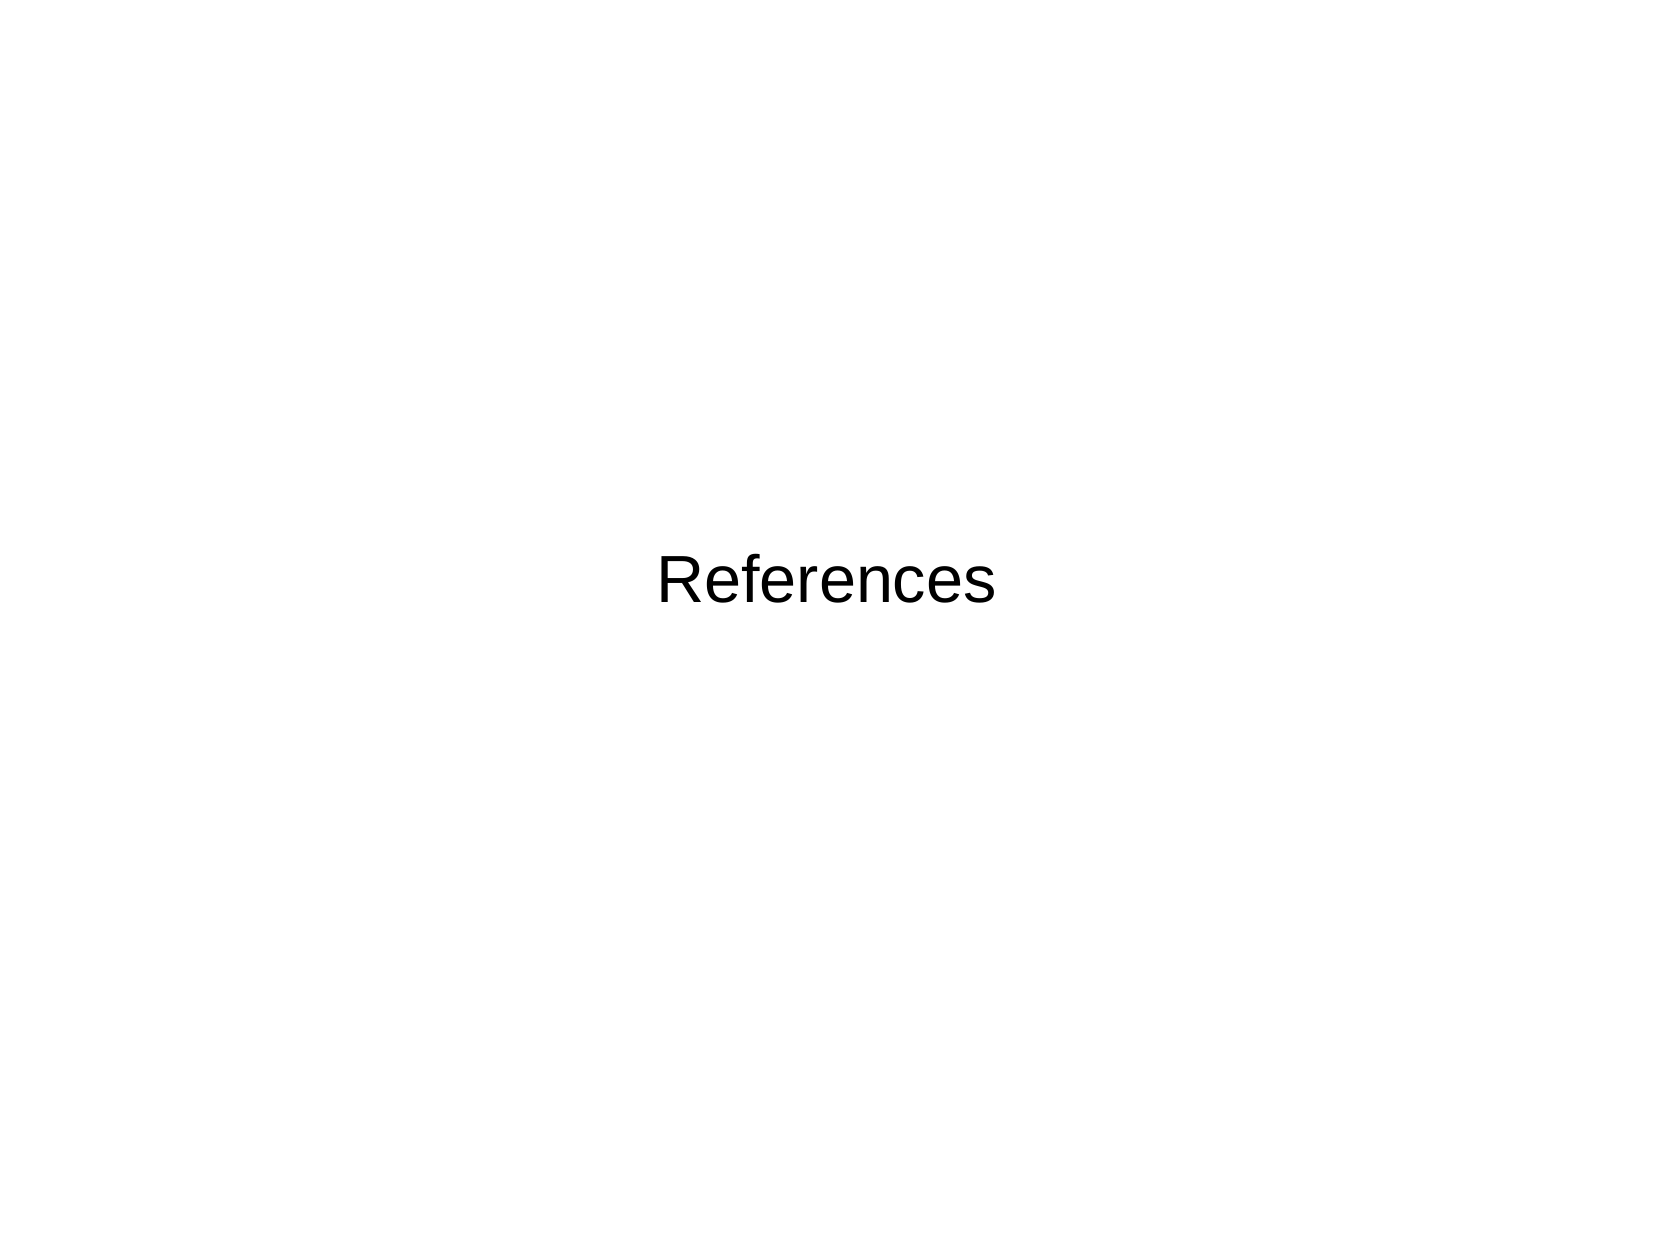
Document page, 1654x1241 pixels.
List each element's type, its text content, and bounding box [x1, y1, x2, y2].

subtitle References [82, 49, 1571, 1109]
